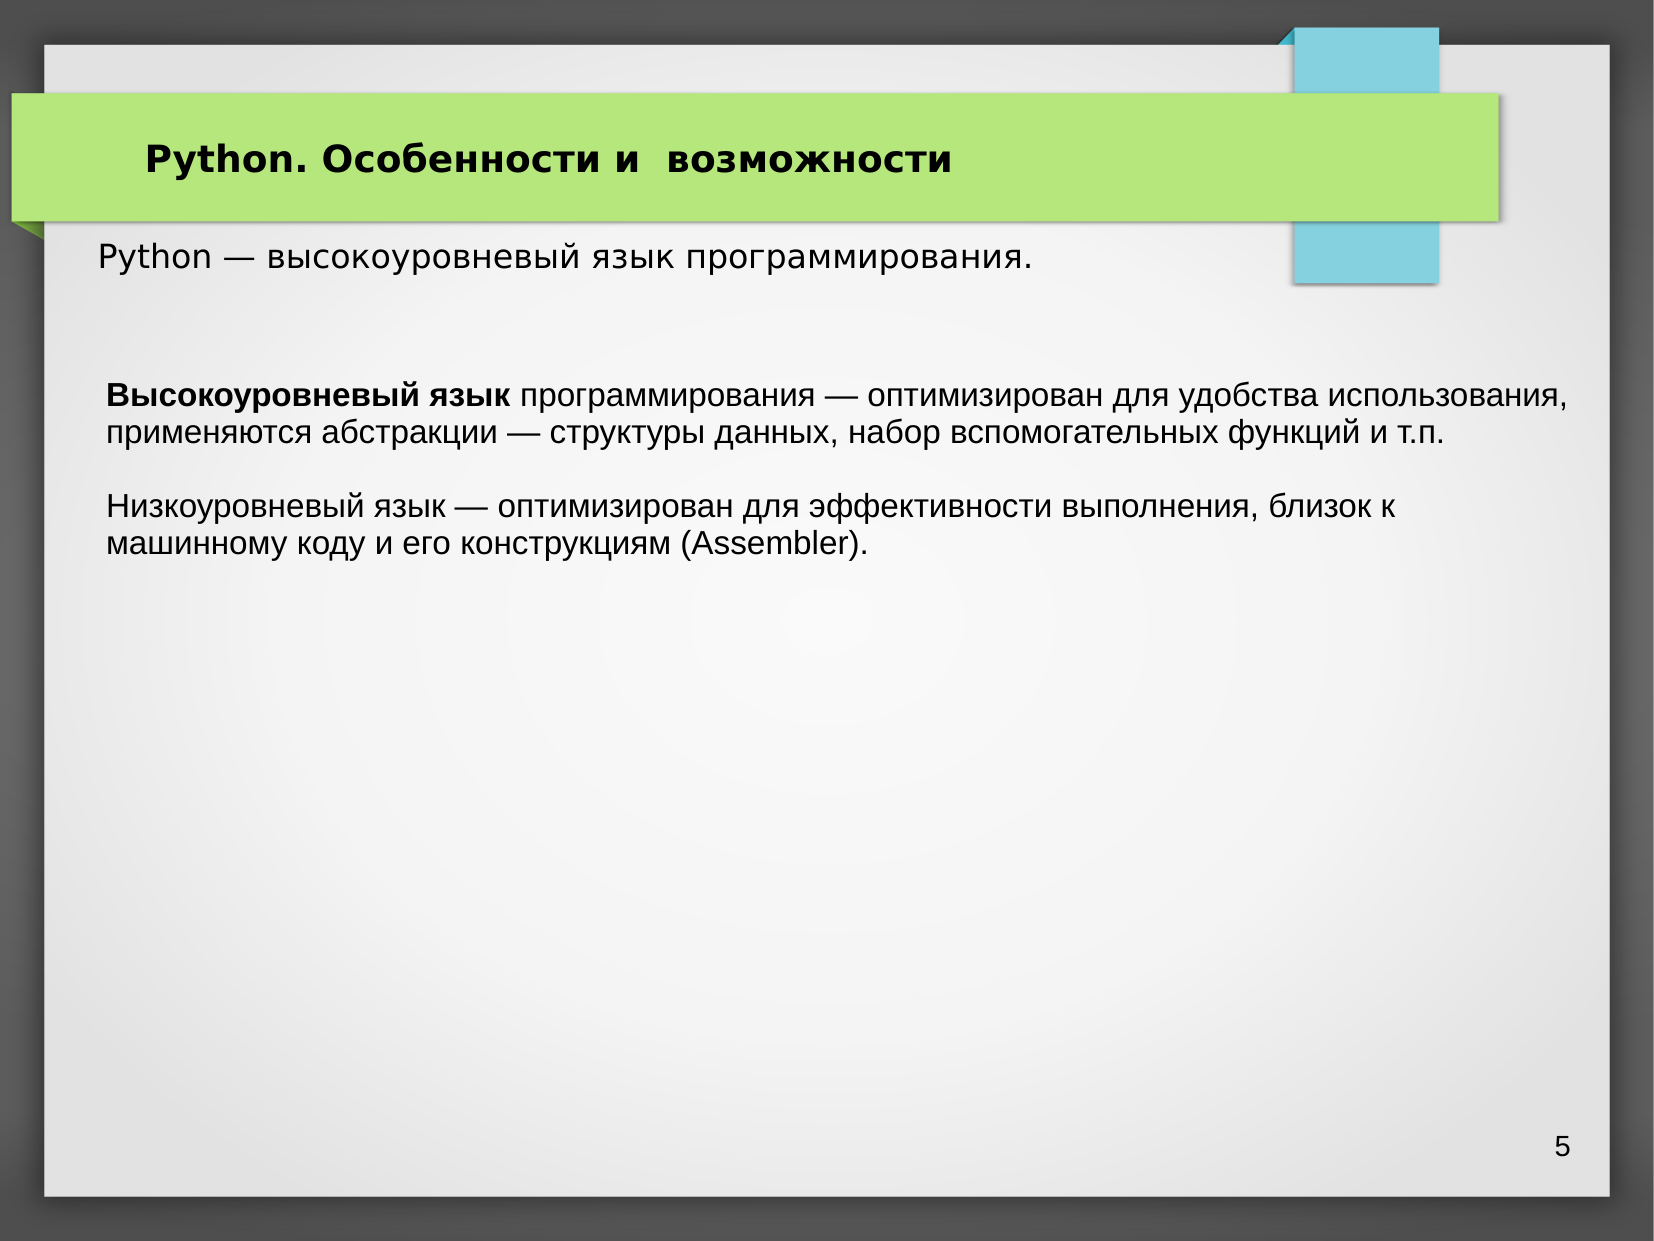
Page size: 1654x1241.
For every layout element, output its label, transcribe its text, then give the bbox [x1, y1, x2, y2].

text_box Высокоуровневый язык программирования — оптимизирован для удобства использования, применяются абстракции — структуры данных, набор вспомогательных функций и т.п. Низкоуровневый язык — оптимизирован для эффективности выполнения, близок к машинному коду и его конструкциям (Assembler). [106, 311, 1571, 626]
picture [0, 0, 1654, 1241]
text_box Python. Особенности и возможности [129, 129, 969, 189]
text_box Python — высокоуровневый язык программирования. [82, 229, 1354, 319]
